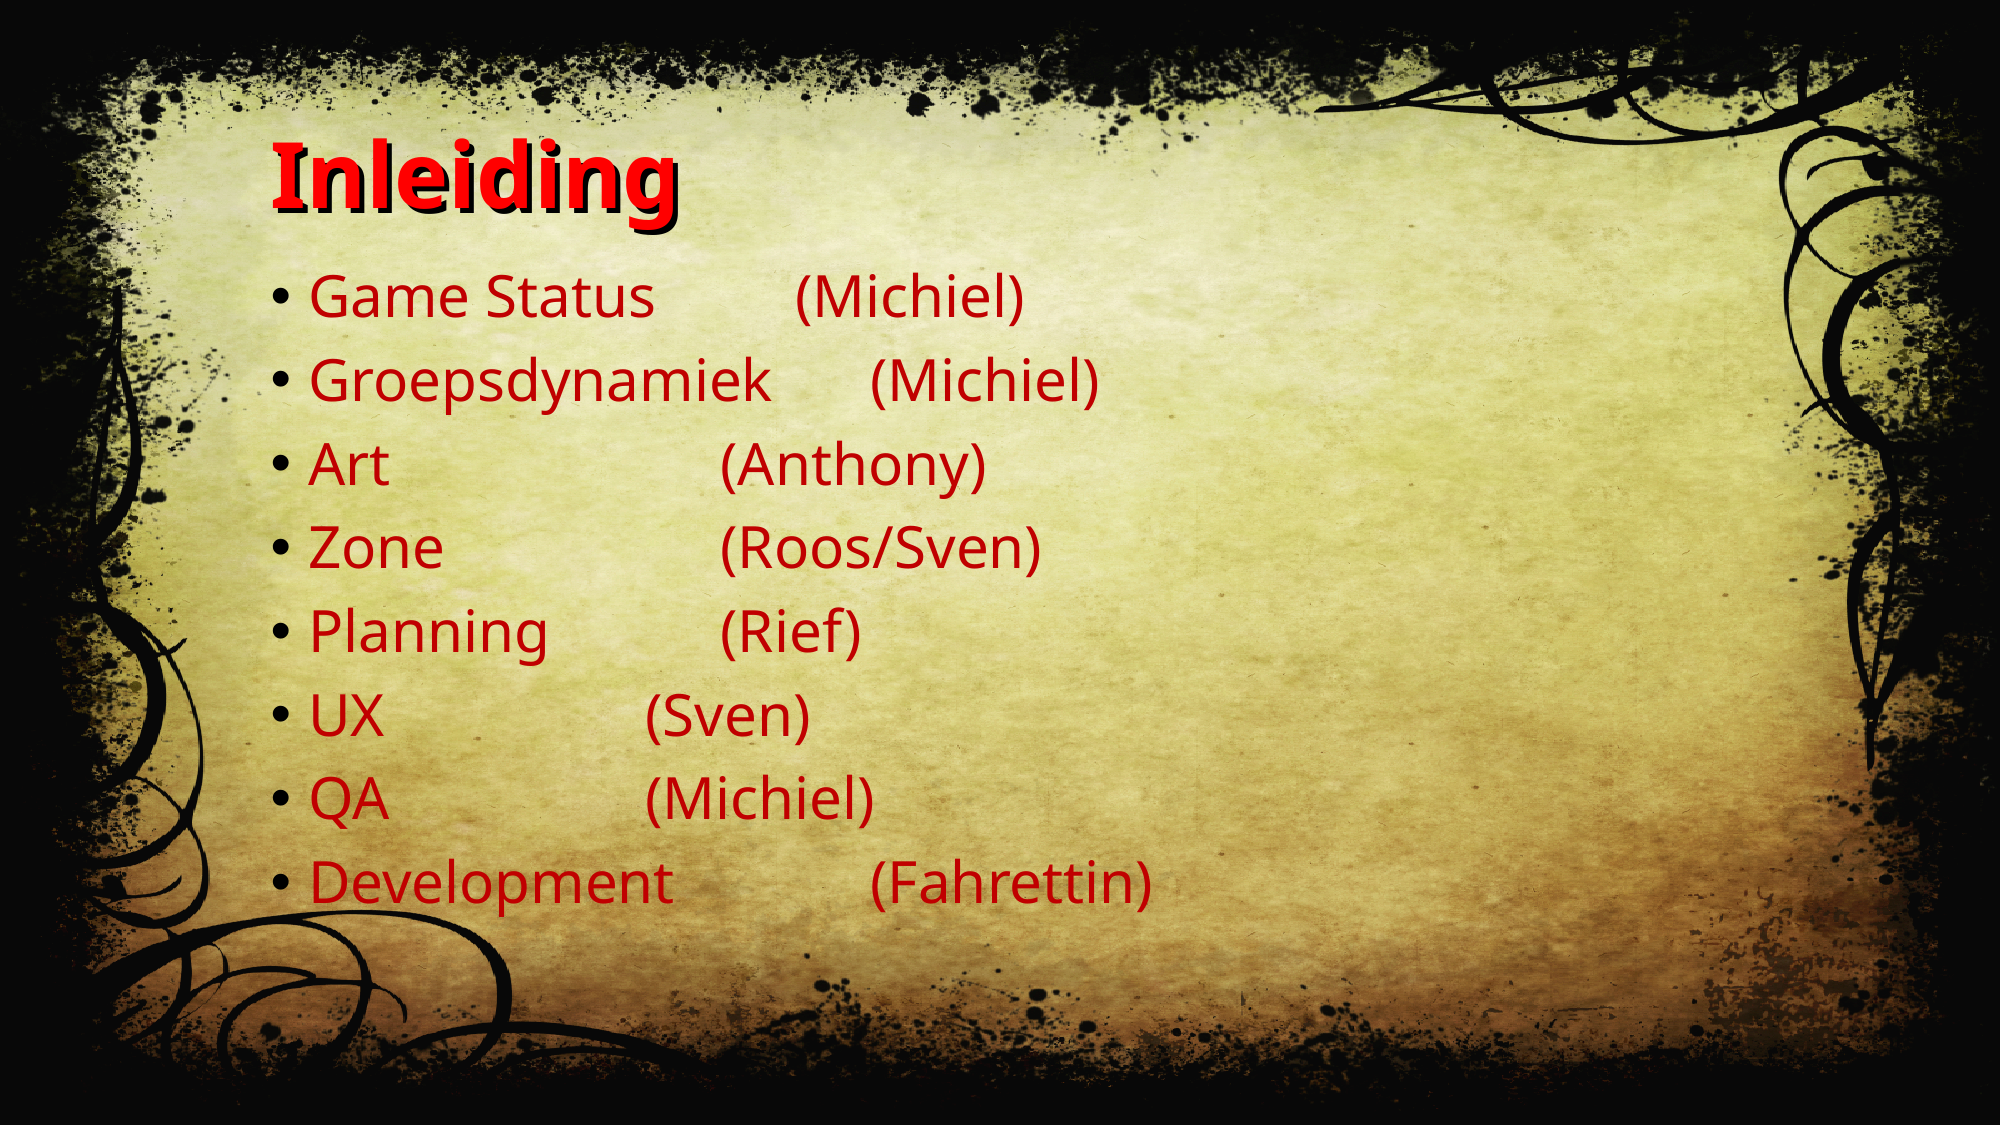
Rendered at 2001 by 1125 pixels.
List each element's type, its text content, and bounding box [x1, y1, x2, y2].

title Inleiding [255, 70, 1981, 259]
list Game Status (Michiel) Groepsdynamiek (Michiel) Art (Anthony) Zone (Roos/Sven) Planning (Rief) UX (Sven) QA (Michiel) Development (Fahrettin) [255, 259, 1981, 974]
